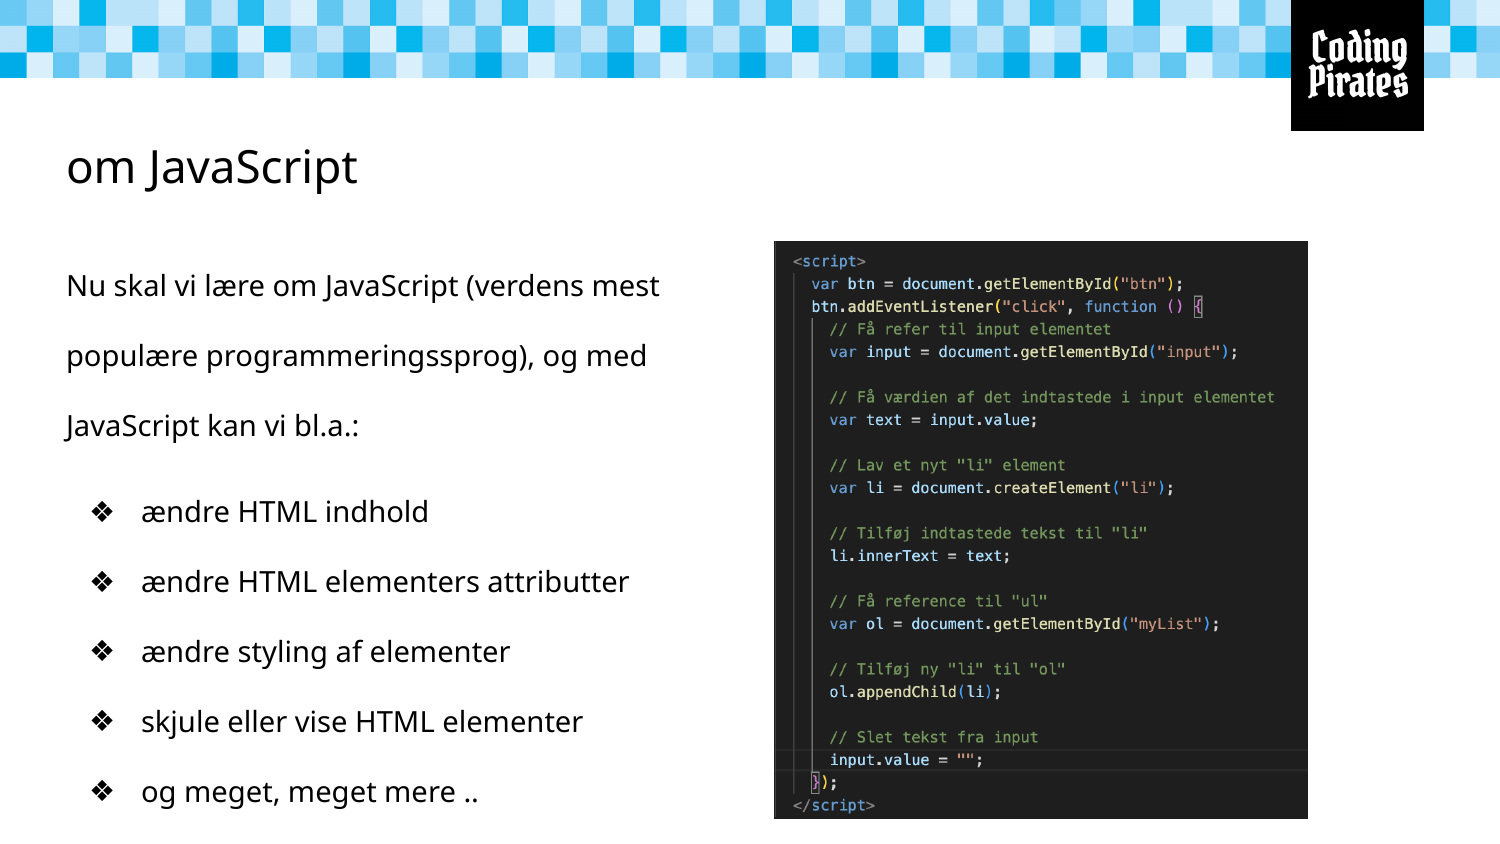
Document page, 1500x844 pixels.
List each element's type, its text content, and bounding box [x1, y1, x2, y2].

picture [0, 0, 1056, 78]
picture [774, 241, 1308, 819]
list Nu skal vi lære om JavaScript (verdens mest populære programmeringssprog), og med JavaScript kan vi bl.a.: ændre HTML indhold ændre HTML elementers attributter ændre styling af elementer skjule eller vise HTML elementer og meget, meget mere .. [51, 216, 750, 800]
picture [1291, 0, 1424, 131]
title om JavaScript [51, 123, 1223, 217]
